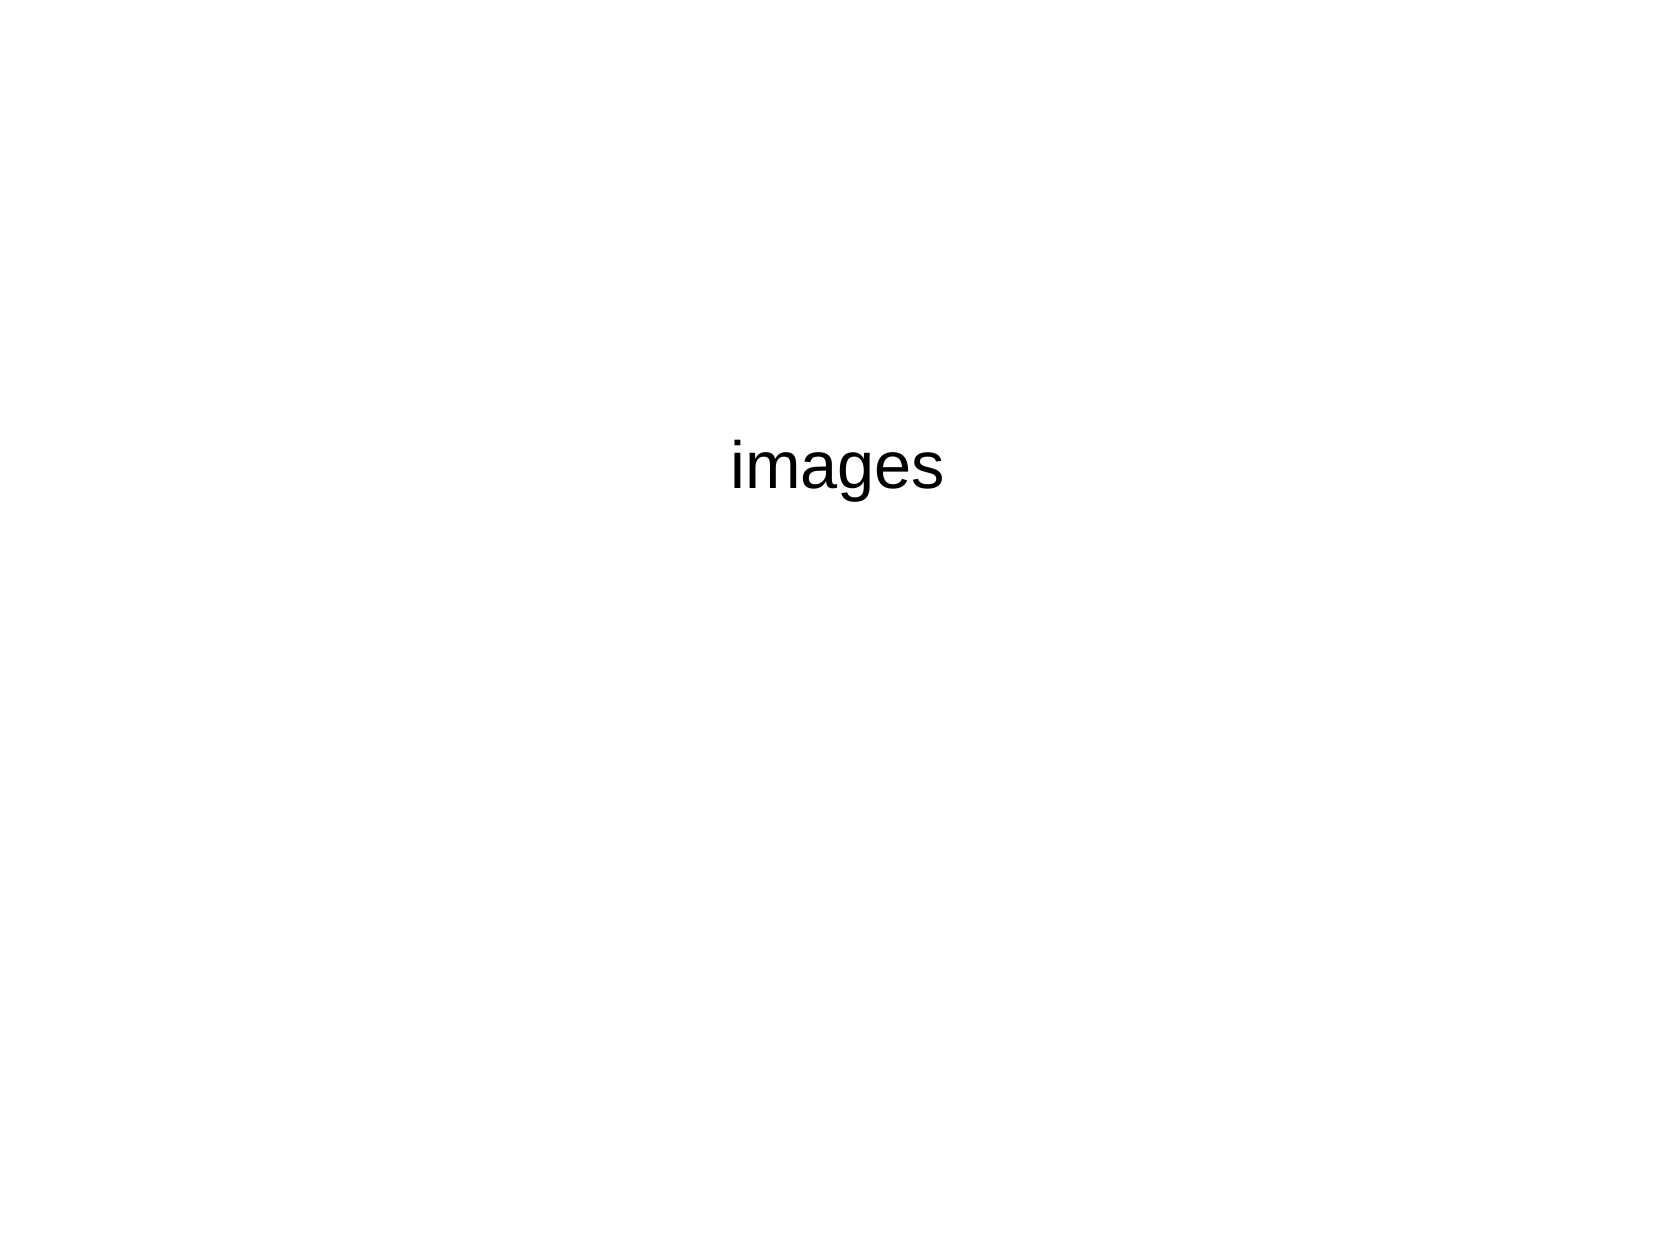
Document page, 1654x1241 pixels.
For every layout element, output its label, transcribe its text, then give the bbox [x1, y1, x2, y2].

subtitle images [22, 19, 1654, 1166]
